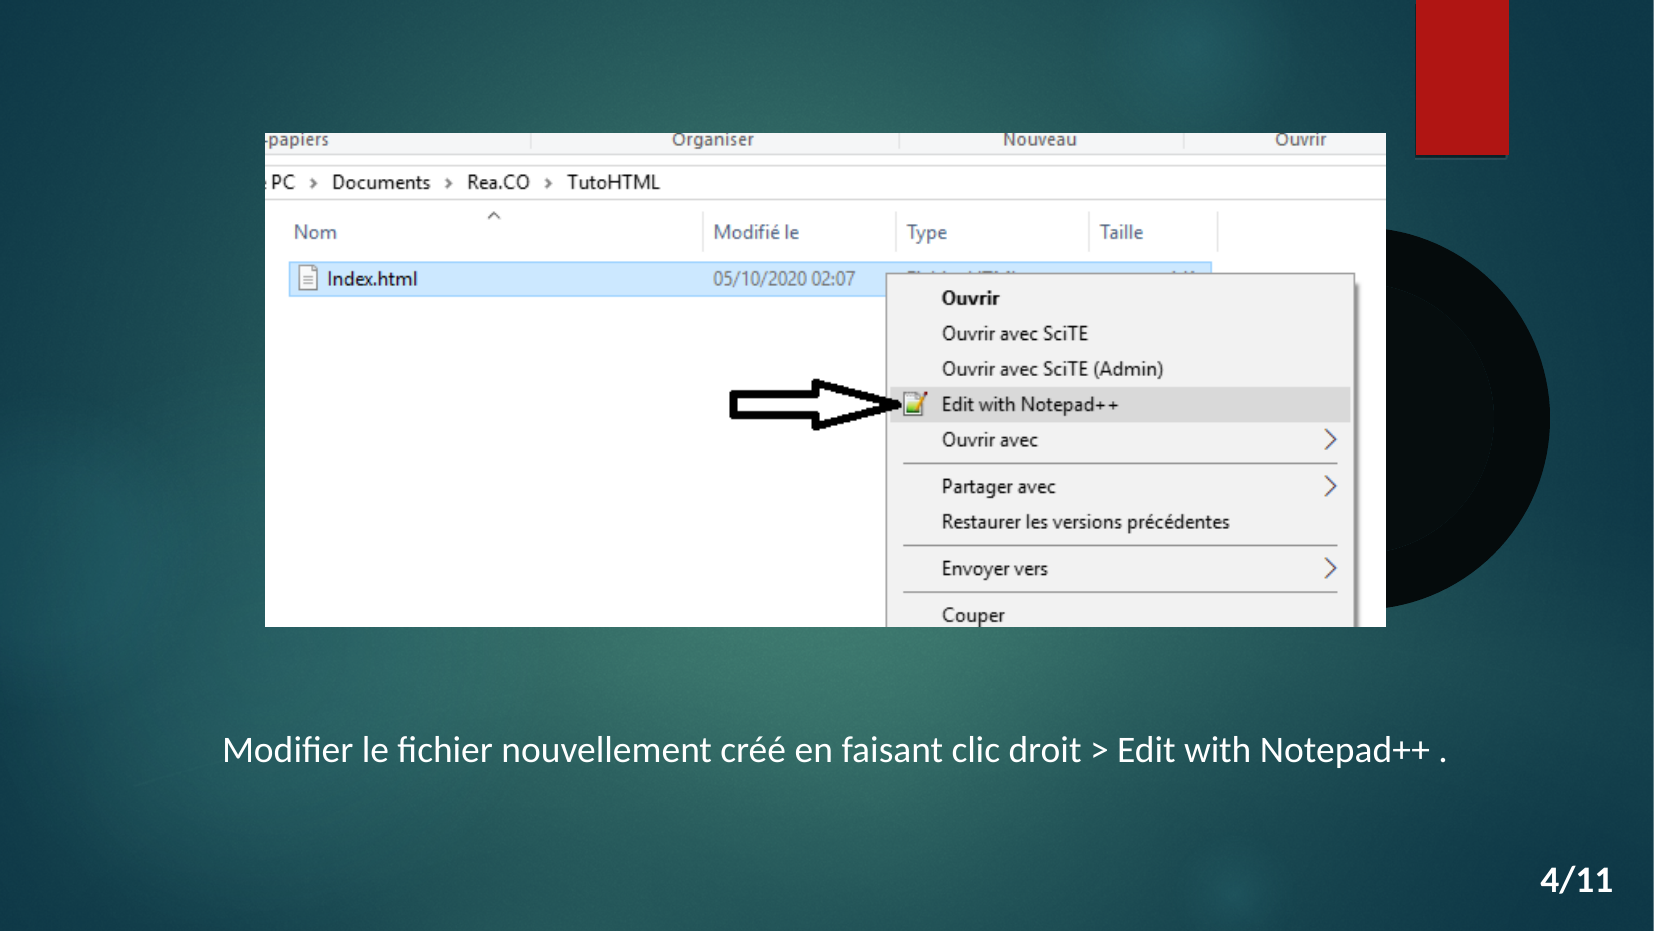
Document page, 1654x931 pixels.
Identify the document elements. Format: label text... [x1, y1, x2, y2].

text_box Modifier le fichier nouvellement créé en faisant clic droit > Edit with Notepad++ . [207, 717, 1477, 778]
picture [265, 133, 1386, 627]
text_box 4/11 [1525, 847, 1654, 909]
